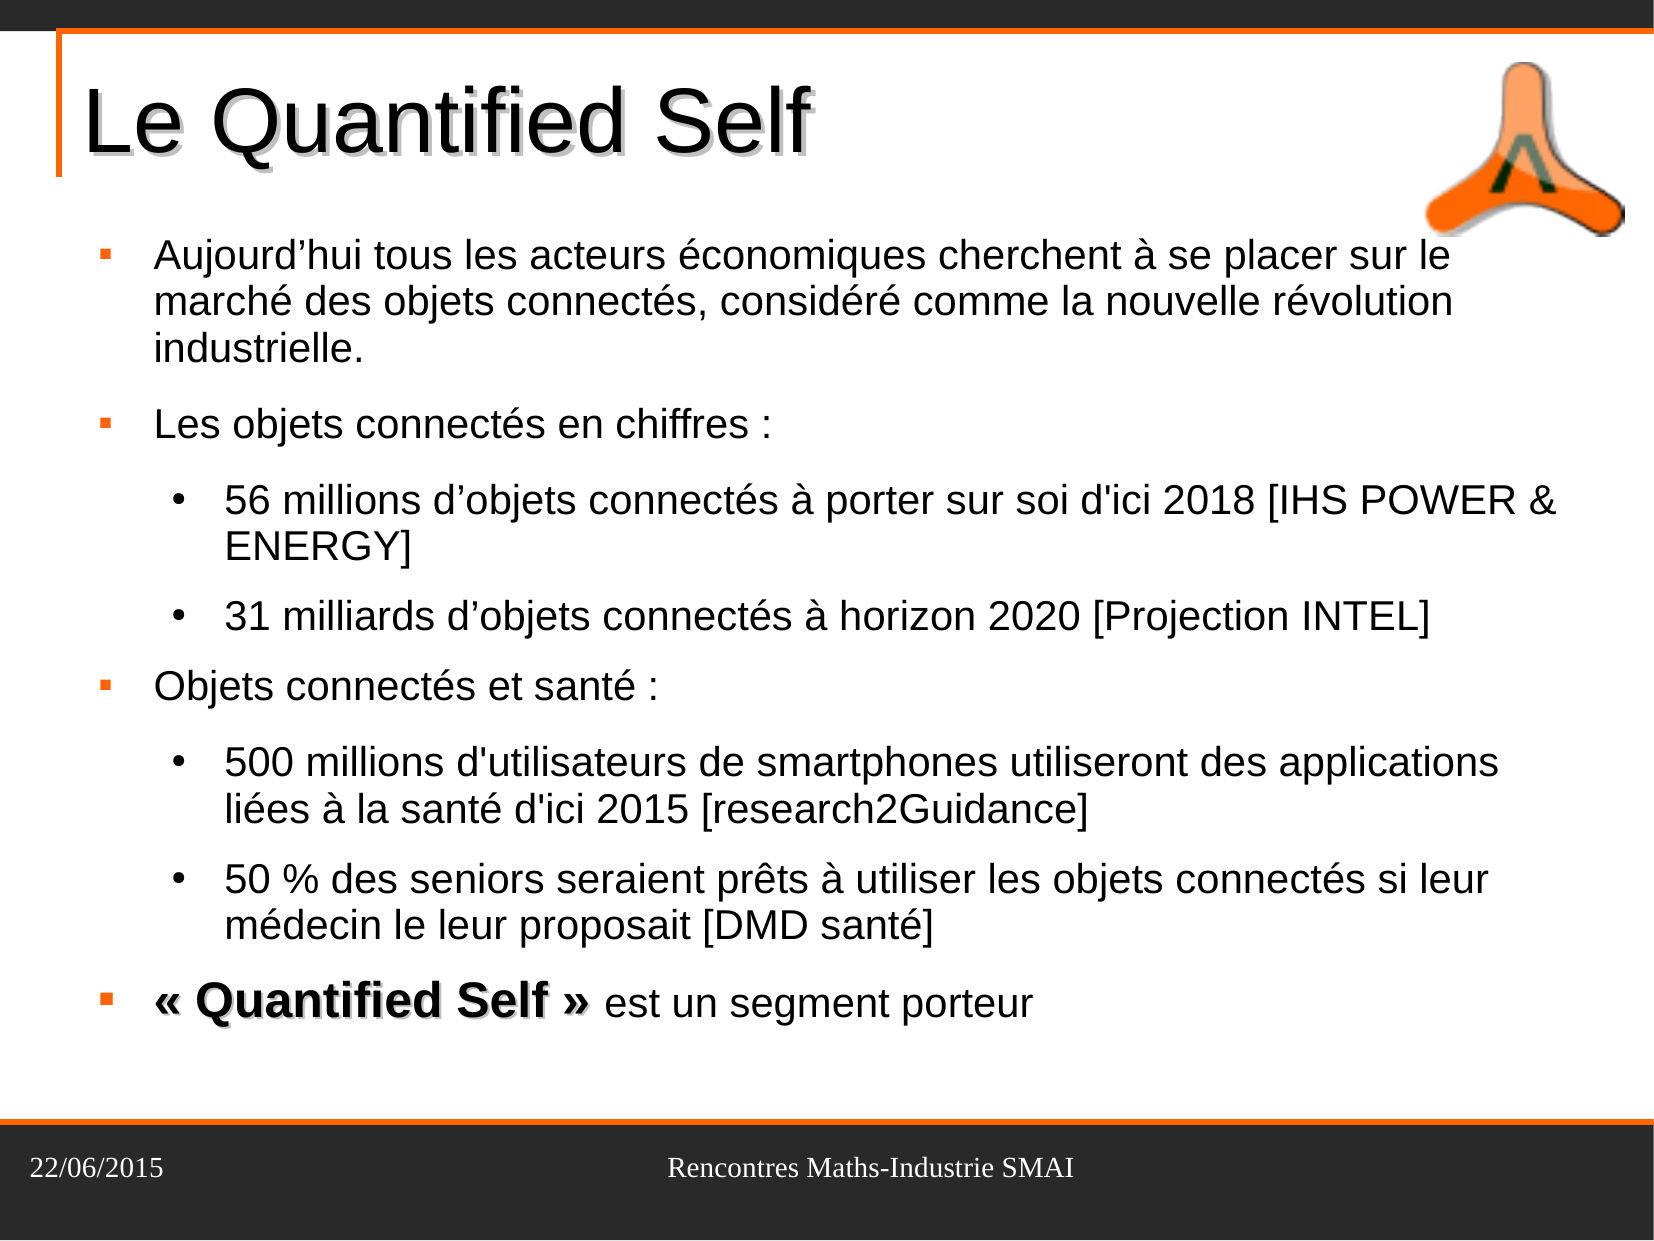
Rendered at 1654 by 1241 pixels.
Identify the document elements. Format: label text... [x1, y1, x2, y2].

picture [1424, 62, 1625, 237]
title Le Quantified Self [82, 49, 1418, 192]
list Aujourd’hui tous les acteurs économiques cherchent à se placer sur le marché des objets connectés, considéré comme la nouvelle révolution industrielle. Les objets connectés en chiffres : 56 millions d’objets connectés à porter sur soi d'ici 2018 [IHS POWER & ENERGY] 31 milliards d’objets connectés à horizon 2020 [Projection INTEL] Objets connectés et santé : 500 millions d'utilisateurs de smartphones utiliseront des applications liées à la santé d'ici 2015 [research2Guidance] 50 % des seniors seraient prêts à utiliser les objets connectés si leur médecin le leur proposait [DMD santé] « Quantified Self » est un segment porteur [82, 231, 1571, 1109]
